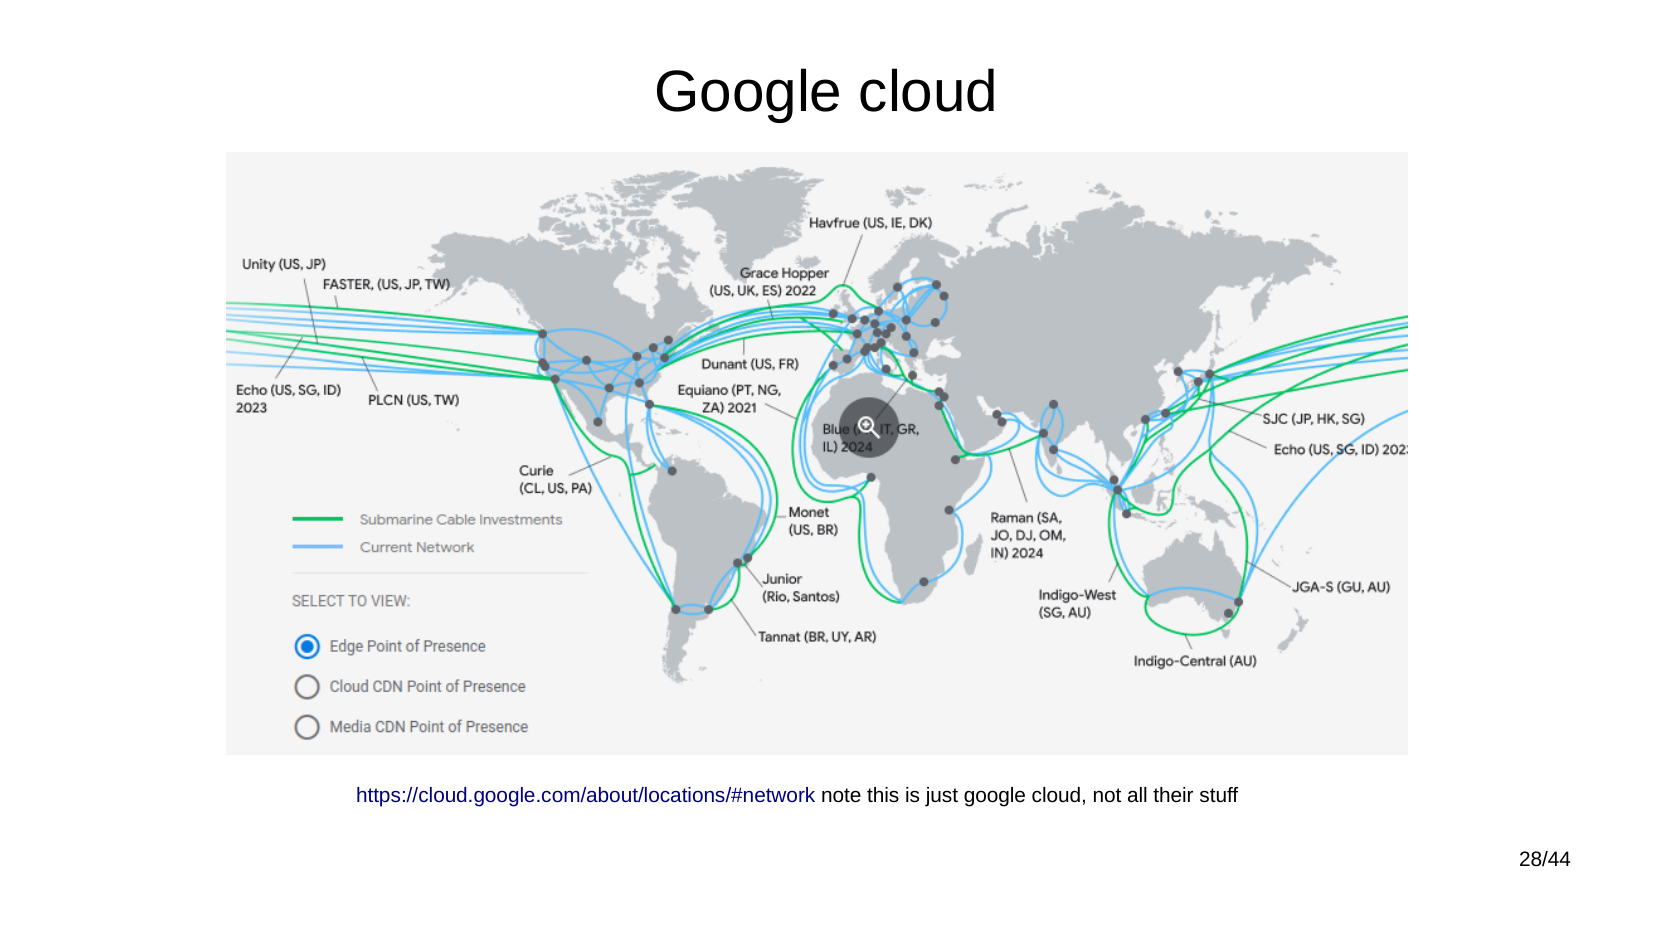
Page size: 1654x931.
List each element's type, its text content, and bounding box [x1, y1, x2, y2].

title Google cloud [82, 13, 1571, 169]
text_box https://cloud.google.com/about/locations/#network note this is just google cloud, not all their stuff [341, 776, 1313, 839]
picture [226, 152, 1408, 755]
